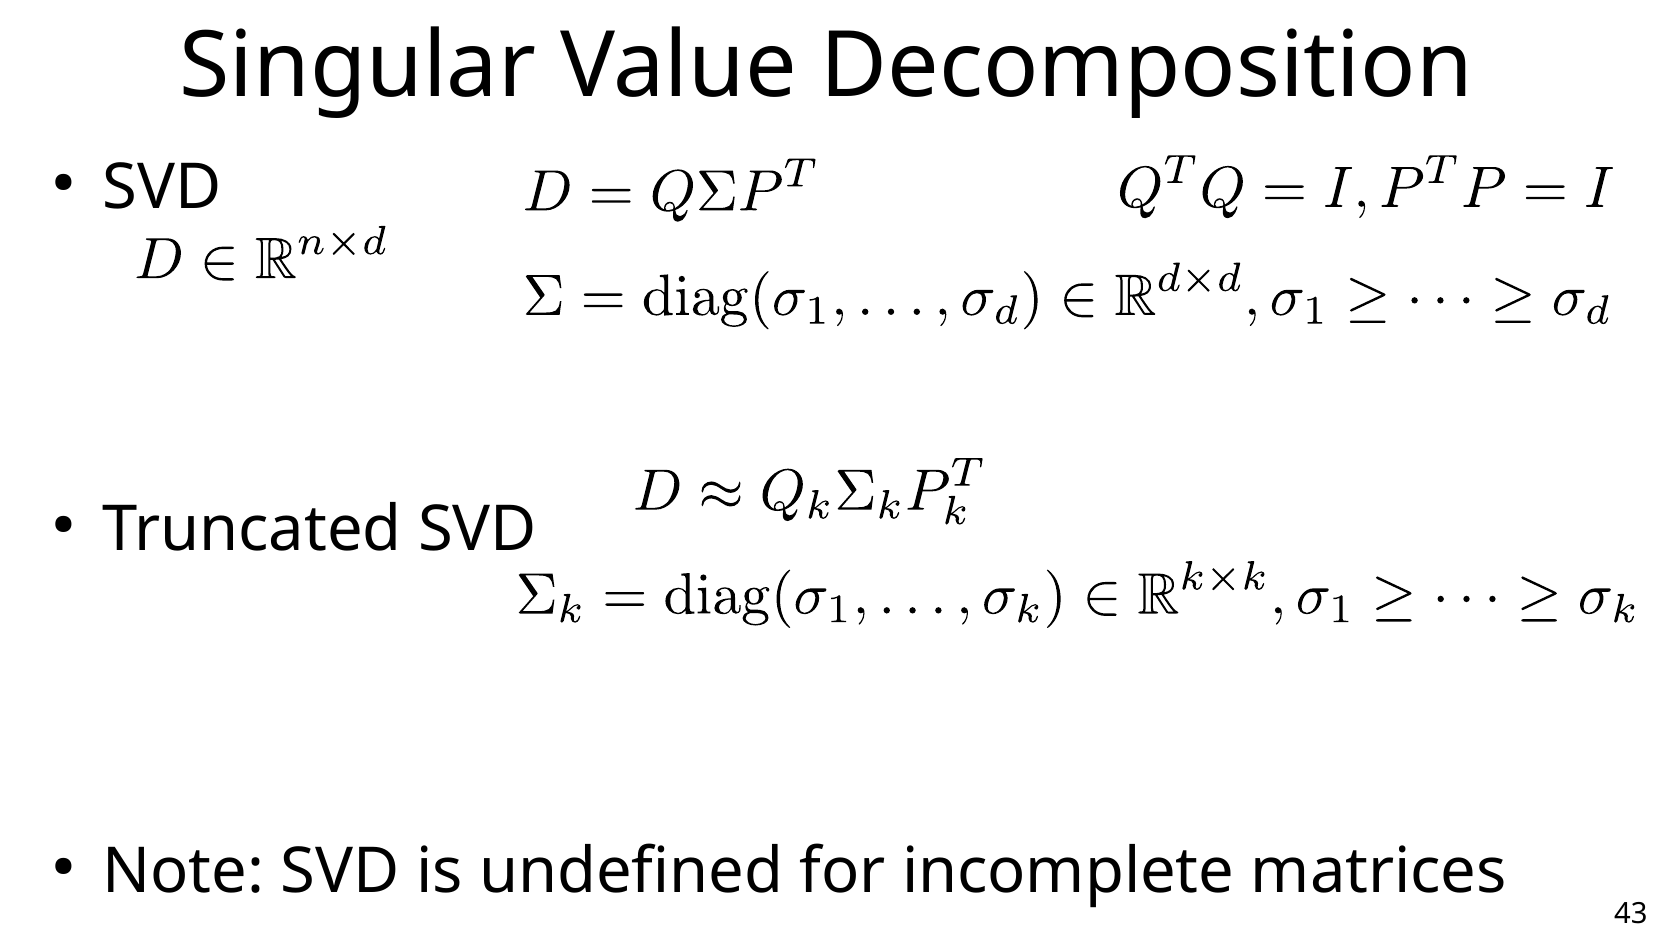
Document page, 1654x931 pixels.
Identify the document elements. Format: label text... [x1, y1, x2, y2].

text_box [522, 158, 817, 222]
text_box [1117, 155, 1615, 219]
text_box [522, 262, 1610, 330]
title Singular Value Decomposition [82, 1, 1571, 122]
text_box [632, 457, 985, 525]
list SVD Truncated SVD Note: SVD is undefined for incomplete matrices [35, 140, 1607, 922]
text_box [515, 561, 1637, 629]
text_box [133, 225, 387, 281]
